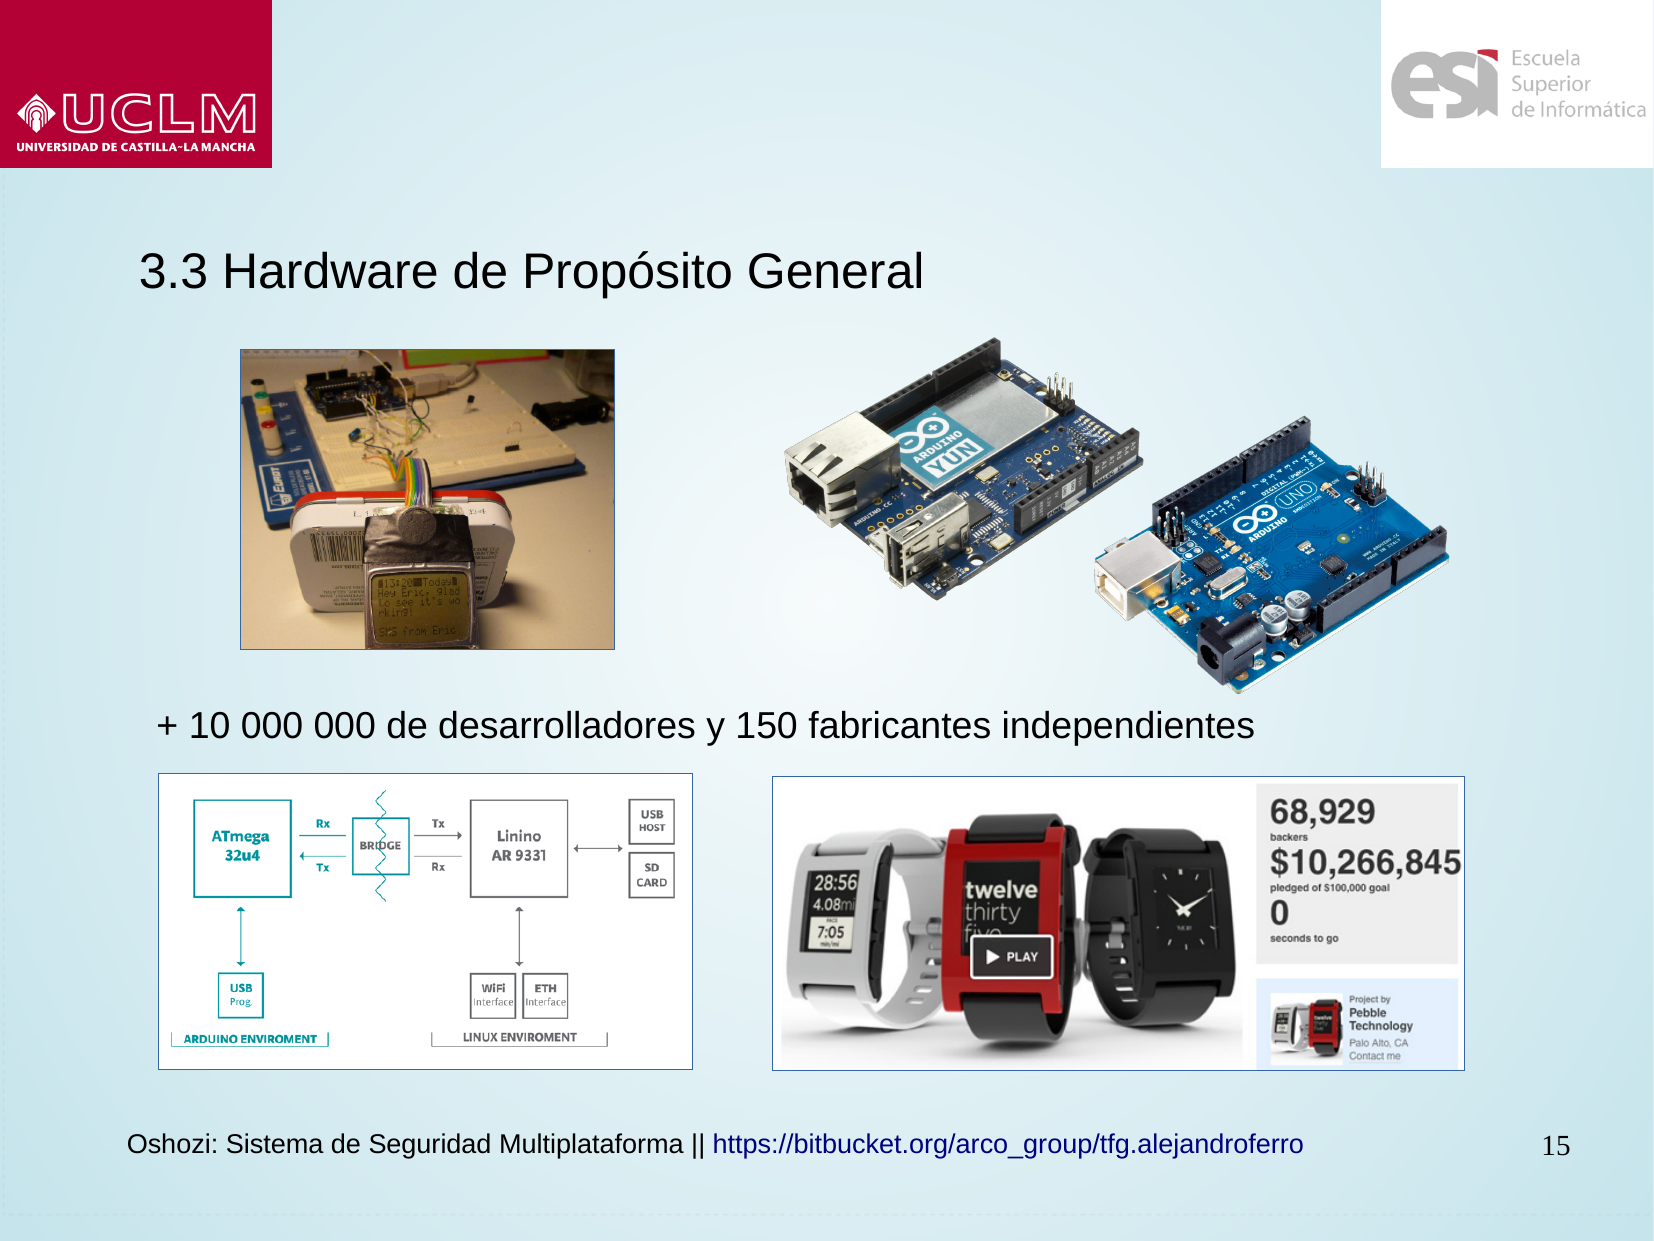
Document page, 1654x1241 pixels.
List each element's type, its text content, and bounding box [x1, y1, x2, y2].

picture [0, 0, 1654, 1241]
text_box Oshozi: Sistema de Seguridad Multiplataforma || https://bitbucket.org/arco_group/tfg.alejandroferro [112, 1112, 1625, 1170]
text_box + 10 000 000 de desarrolladores y 150 fabricantes independientes [141, 696, 1489, 756]
text_box 3.3 Hardware de Propósito General [124, 236, 1128, 343]
